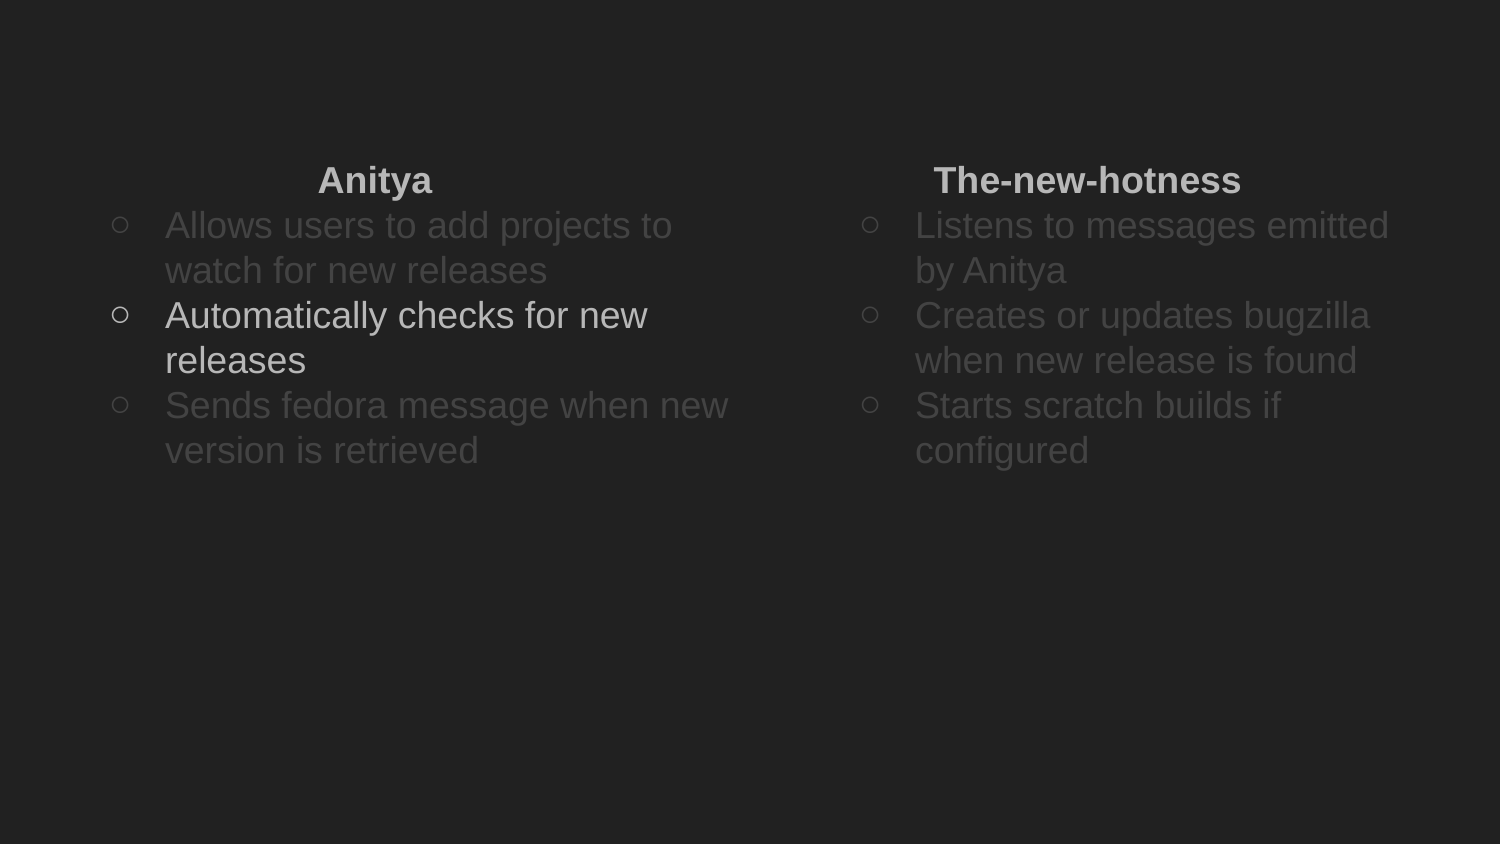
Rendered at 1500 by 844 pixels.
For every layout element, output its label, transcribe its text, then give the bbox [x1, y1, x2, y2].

text_box Anitya Allows users to add projects to watch for new releases Automatically checks for new releases Sends fedora message when new version is retrieved [0, 140, 749, 736]
text_box The-new-hotness Listens to messages emitted by Anitya Creates or updates bugzilla when new release is found Starts scratch builds if configured [749, 140, 1426, 736]
